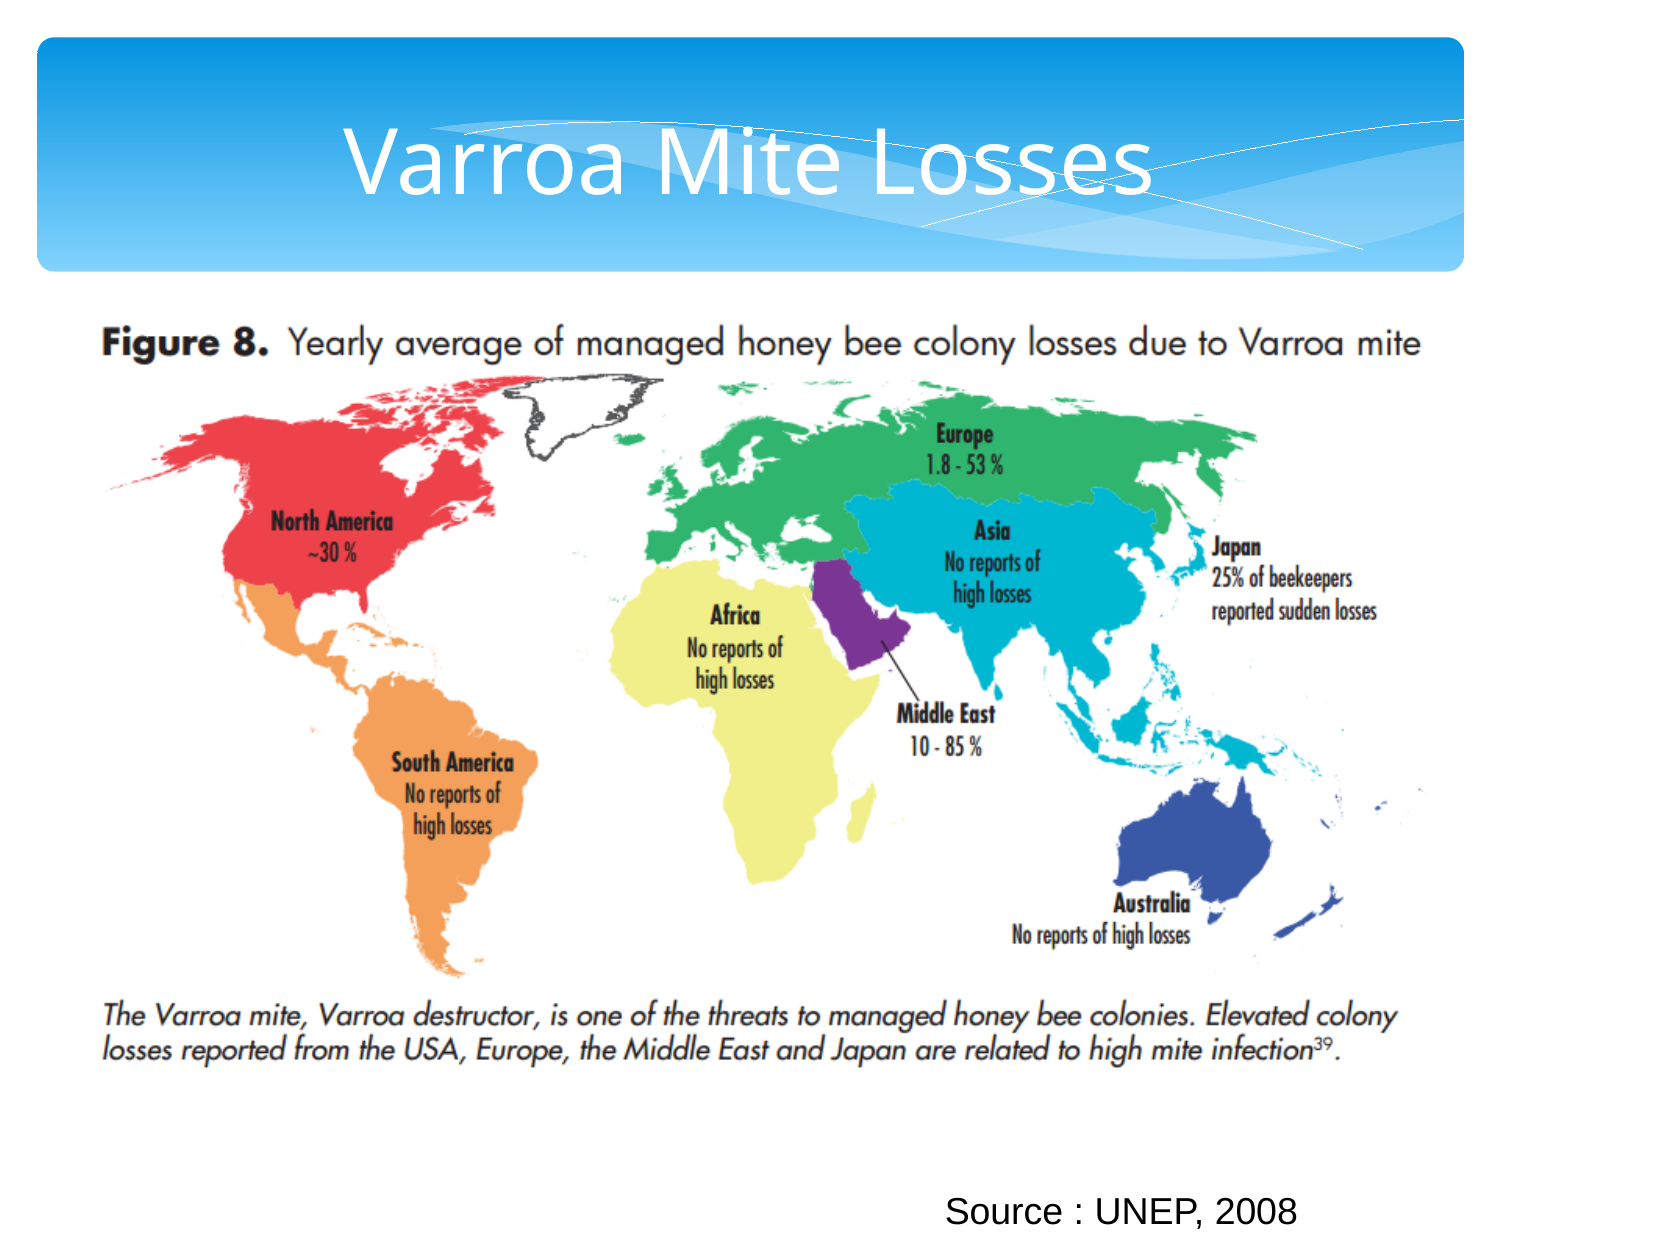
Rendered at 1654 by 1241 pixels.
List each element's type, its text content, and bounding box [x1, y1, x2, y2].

picture [75, 299, 1436, 1088]
text_box Source : UNEP, 2008 [930, 1183, 1486, 1241]
title Varroa Mite Losses [74, 55, 1425, 261]
